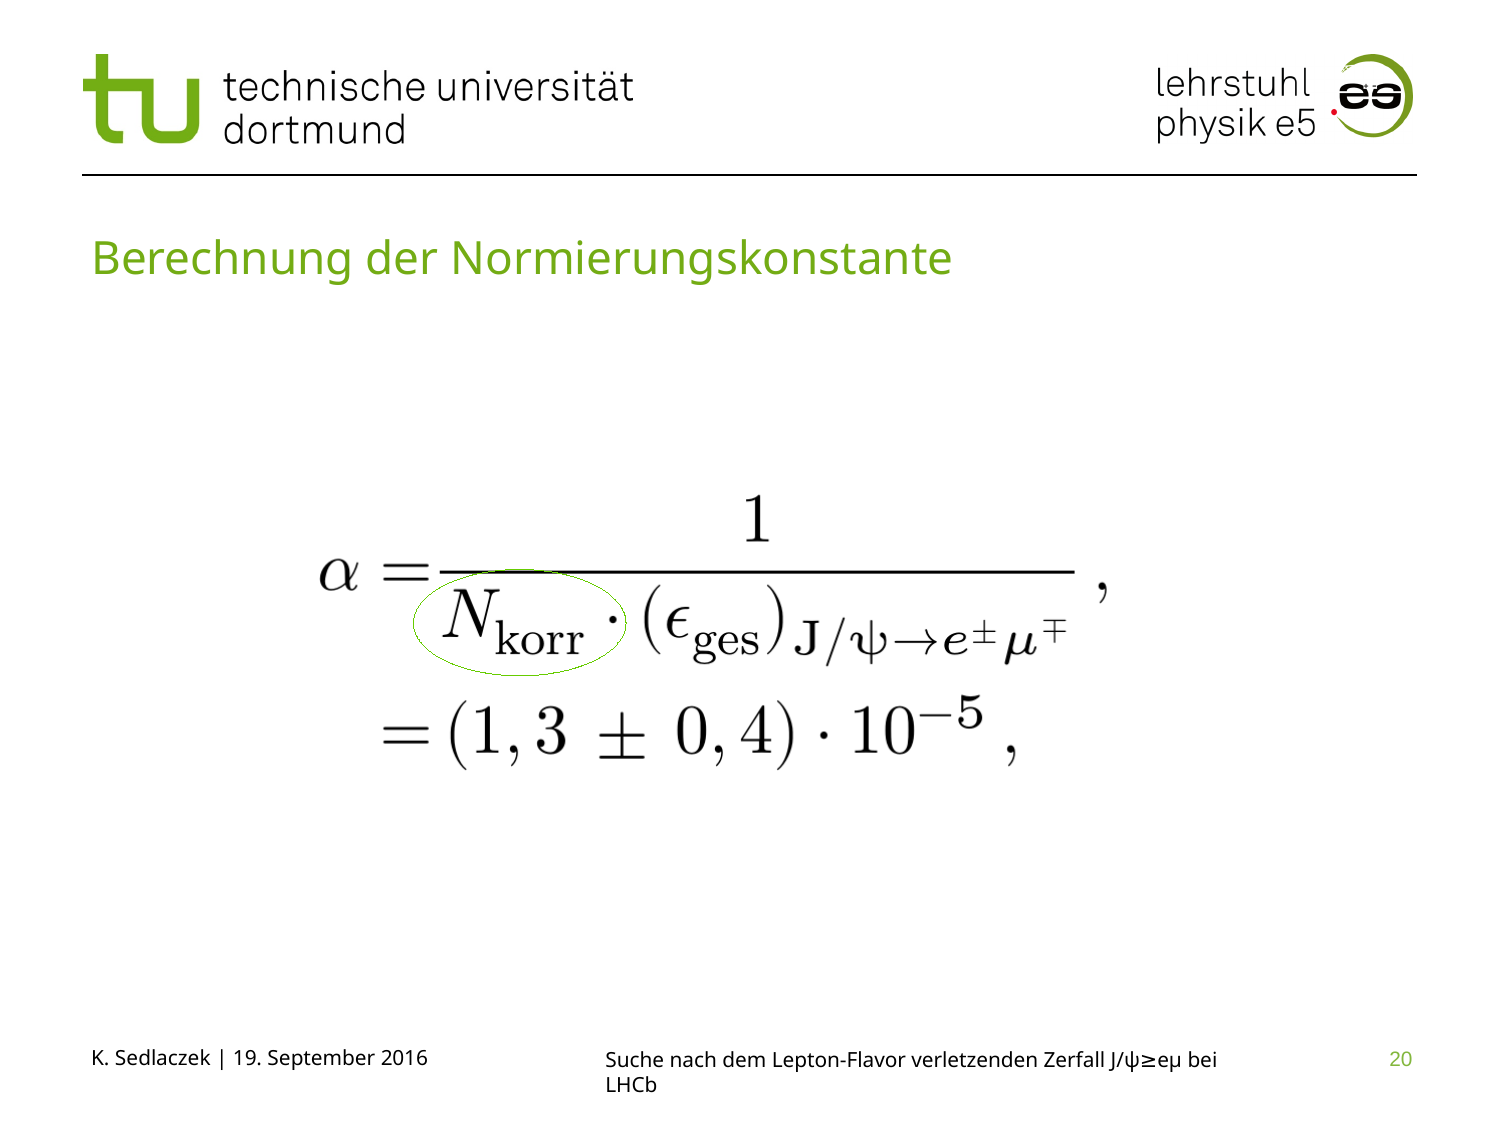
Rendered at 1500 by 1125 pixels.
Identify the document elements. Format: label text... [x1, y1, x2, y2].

title Berechnung der Normierungskonstante [76, 174, 1411, 337]
picture [271, 463, 1170, 804]
text_box Suche nach dem Lepton-Flavor verletzenden Zerfall J/ψ≥eµ bei LHCb [590, 1039, 1288, 1093]
picture [83, 54, 633, 144]
picture [1158, 54, 1413, 144]
text_box K. Sedlaczek | 19. September 2016 [76, 1037, 513, 1113]
